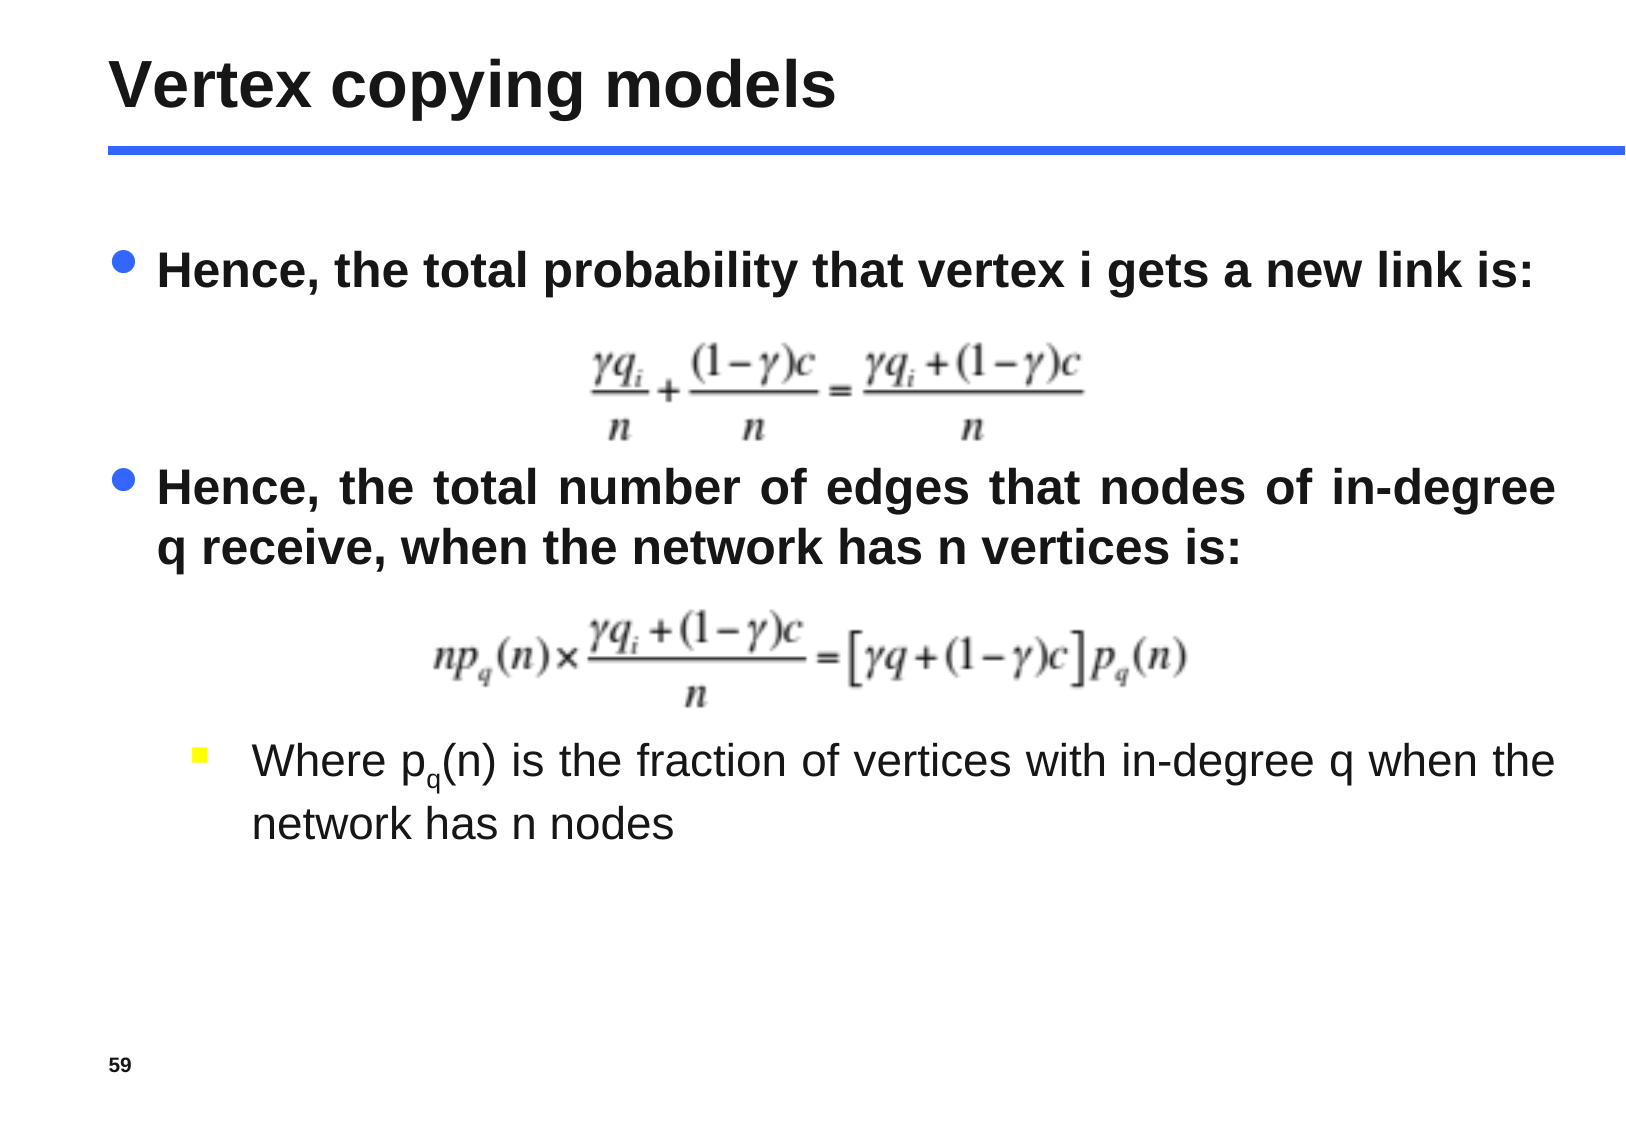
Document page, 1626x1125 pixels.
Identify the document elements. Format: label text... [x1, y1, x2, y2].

title Vertex copying models [108, 30, 1558, 131]
text_box <number> [108, 1051, 188, 1077]
list Hence, the total probability that vertex i gets a new link is: Hence, the total number of edges that nodes of in-degree q receive, when the network has n vertices is: Where pq(n) is the fraction of vertices with in-degree q when the network has n nodes [108, 237, 1558, 975]
chart [429, 596, 1189, 712]
chart [585, 329, 1086, 445]
